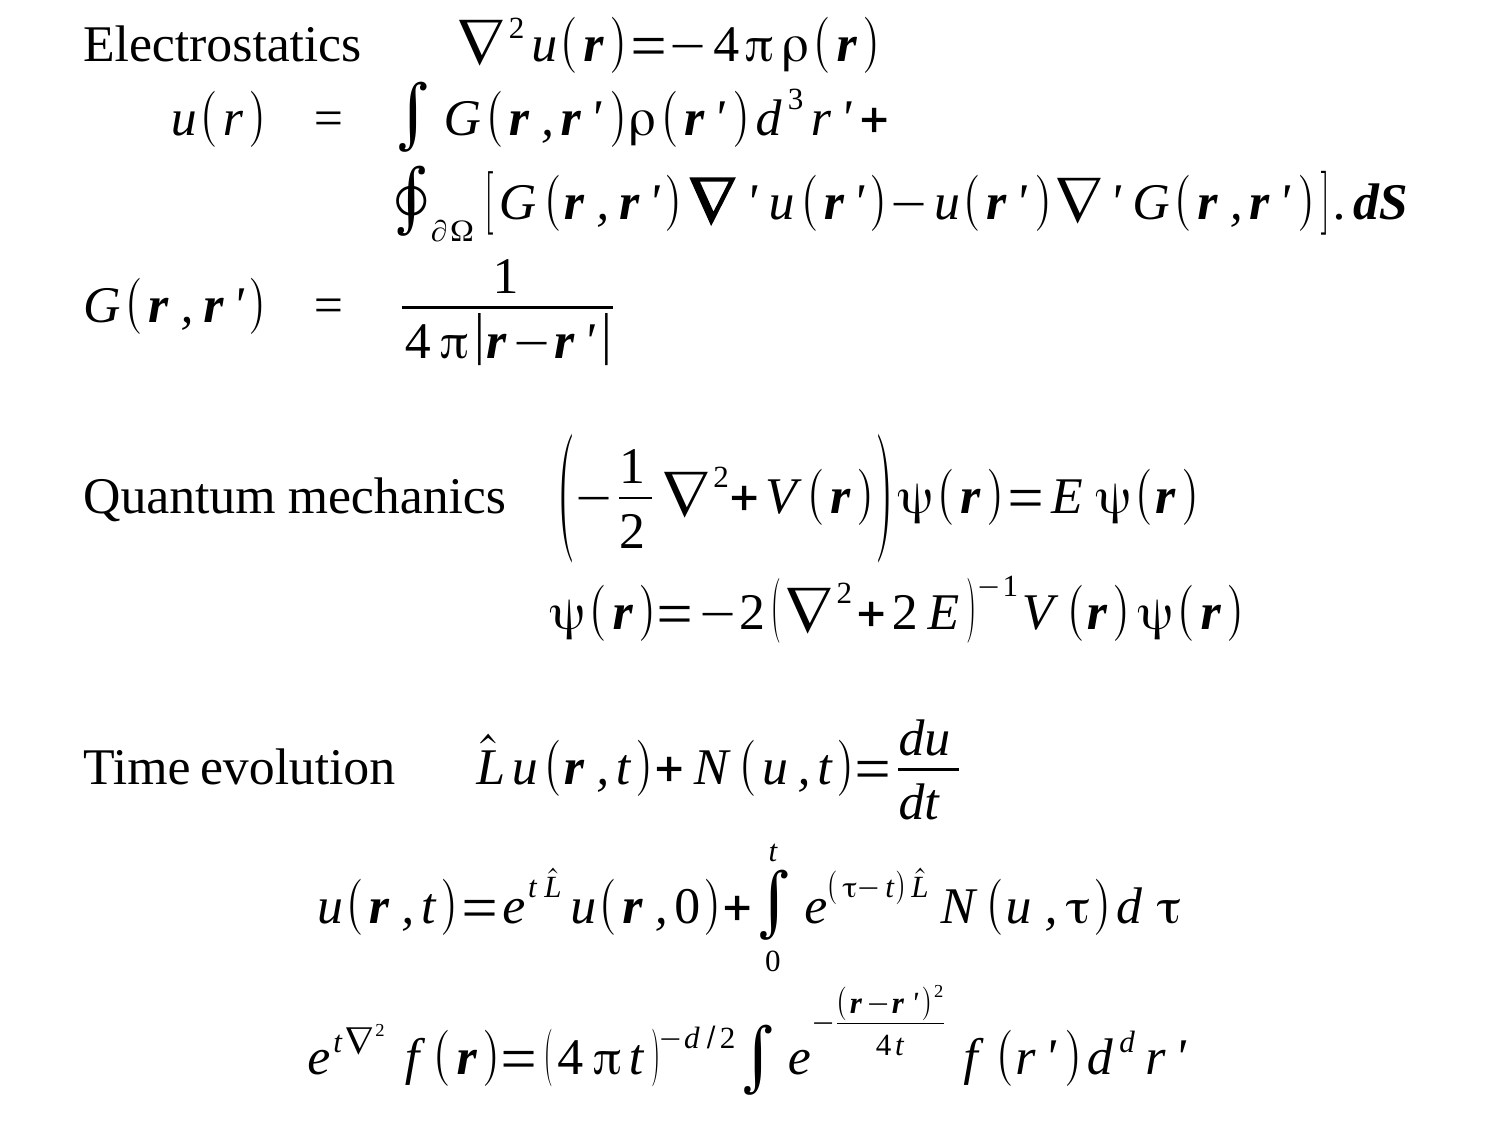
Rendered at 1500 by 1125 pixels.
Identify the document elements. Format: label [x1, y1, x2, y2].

chart [70, 9, 1427, 1098]
